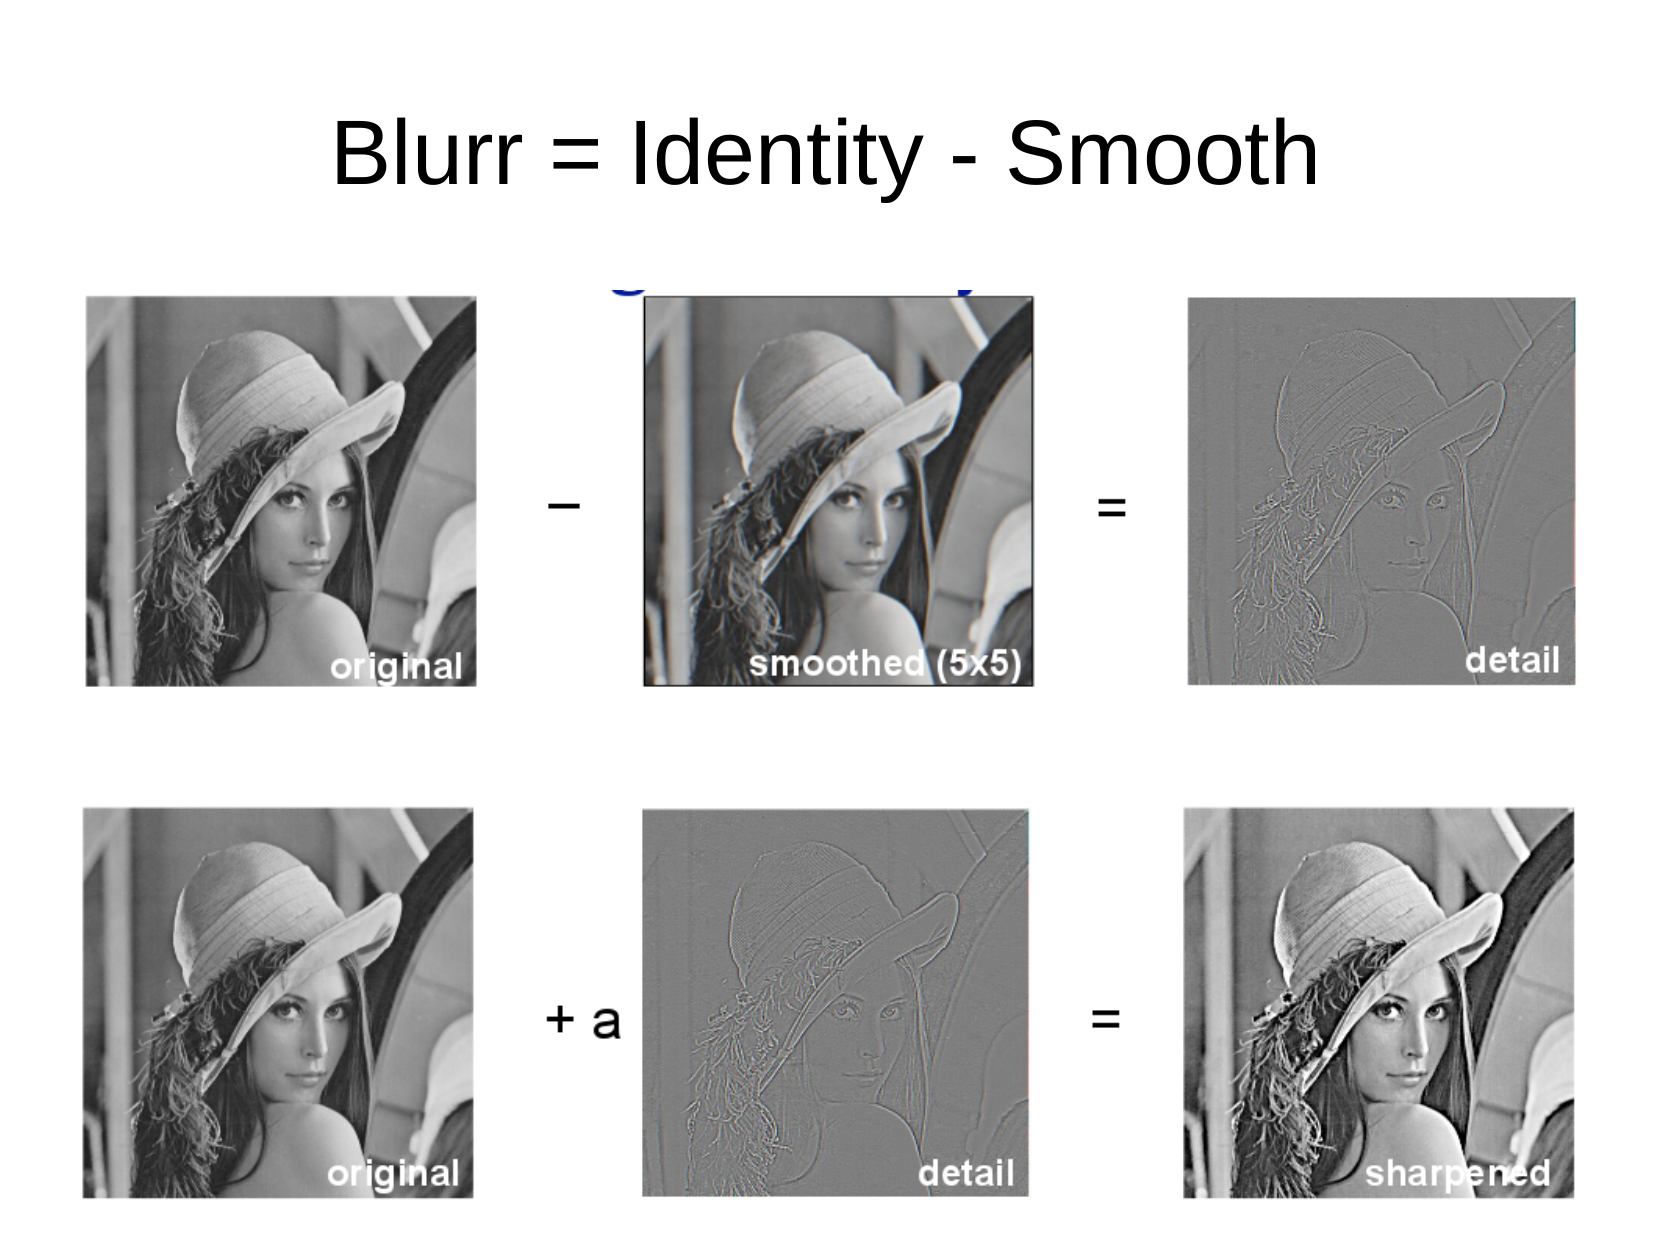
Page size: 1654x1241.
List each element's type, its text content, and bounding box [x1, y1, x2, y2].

picture [75, 290, 1582, 691]
picture [75, 801, 1576, 1201]
title Blurr = Identity - Smooth [82, 49, 1571, 257]
